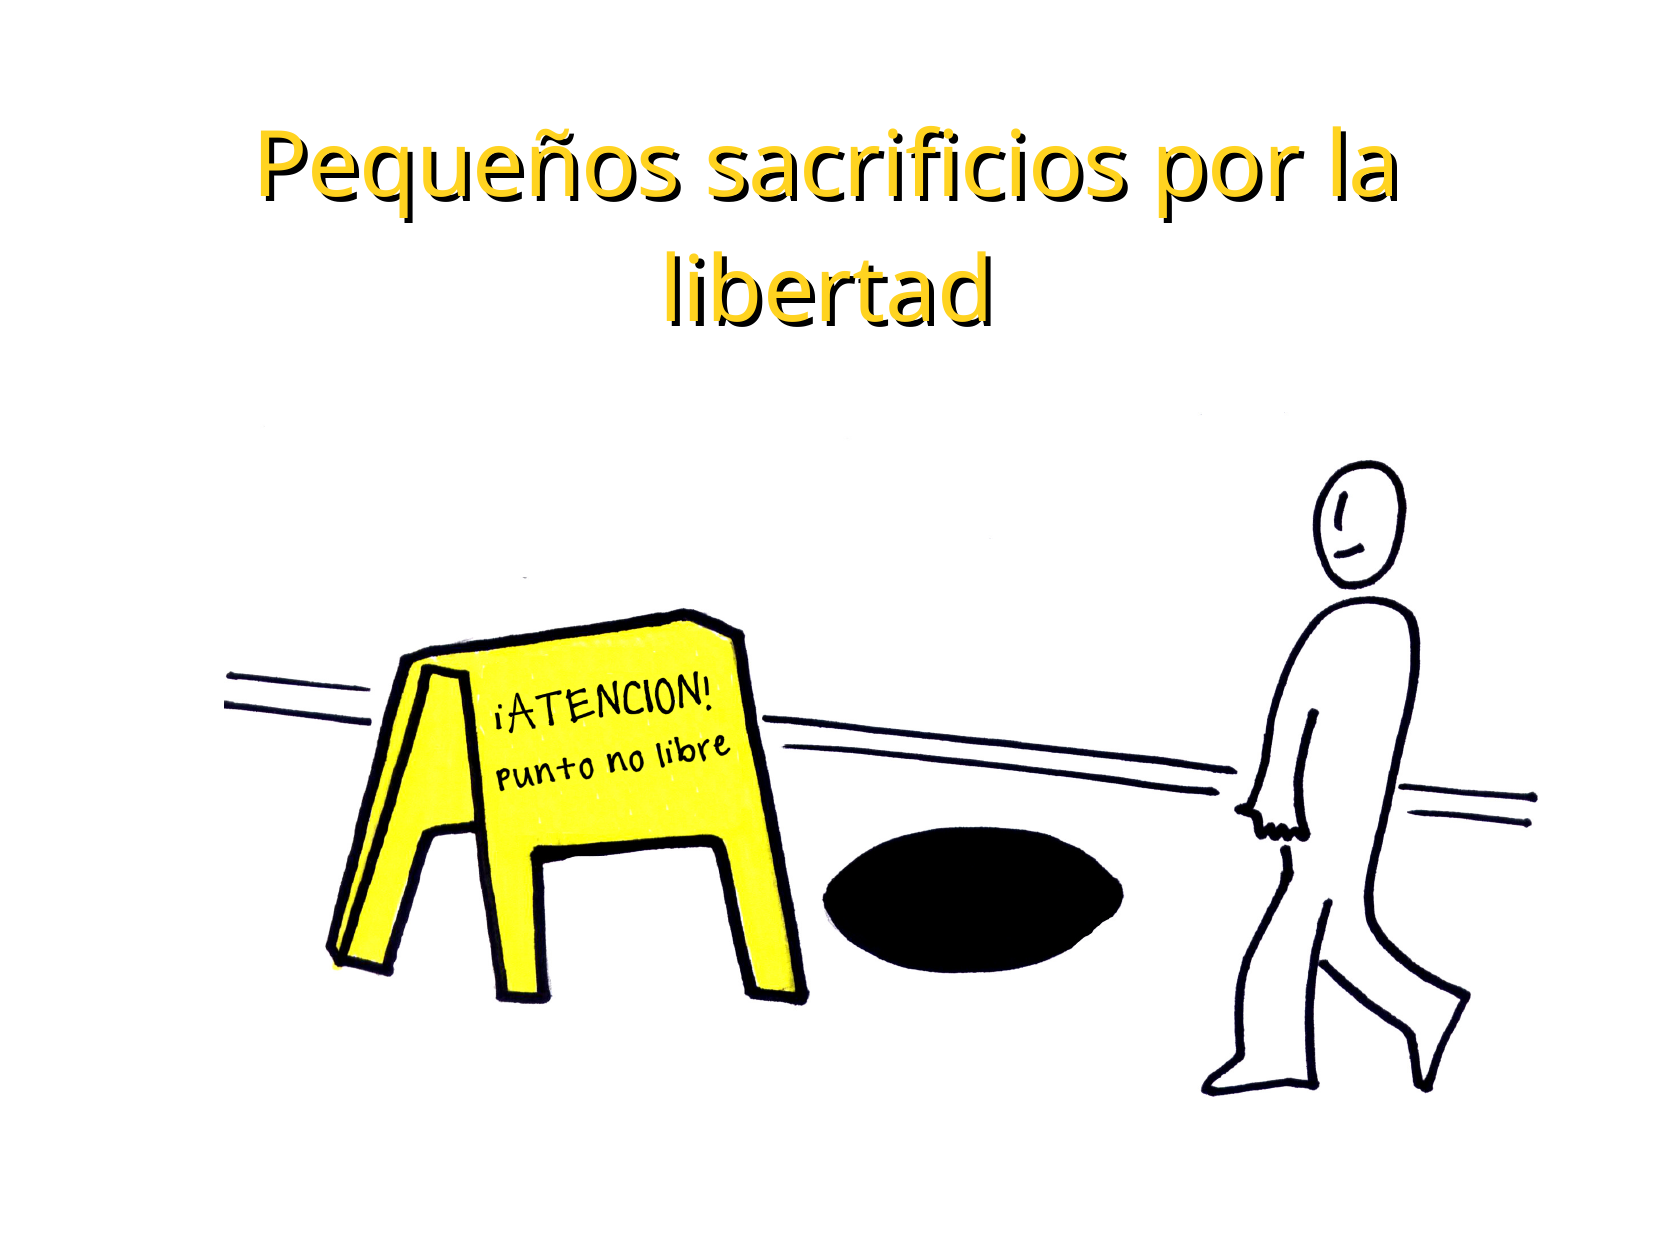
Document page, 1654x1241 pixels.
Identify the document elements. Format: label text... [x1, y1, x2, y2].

title Pequeños sacrificios por la libertad [82, 116, 1571, 331]
picture [224, 366, 1555, 1116]
